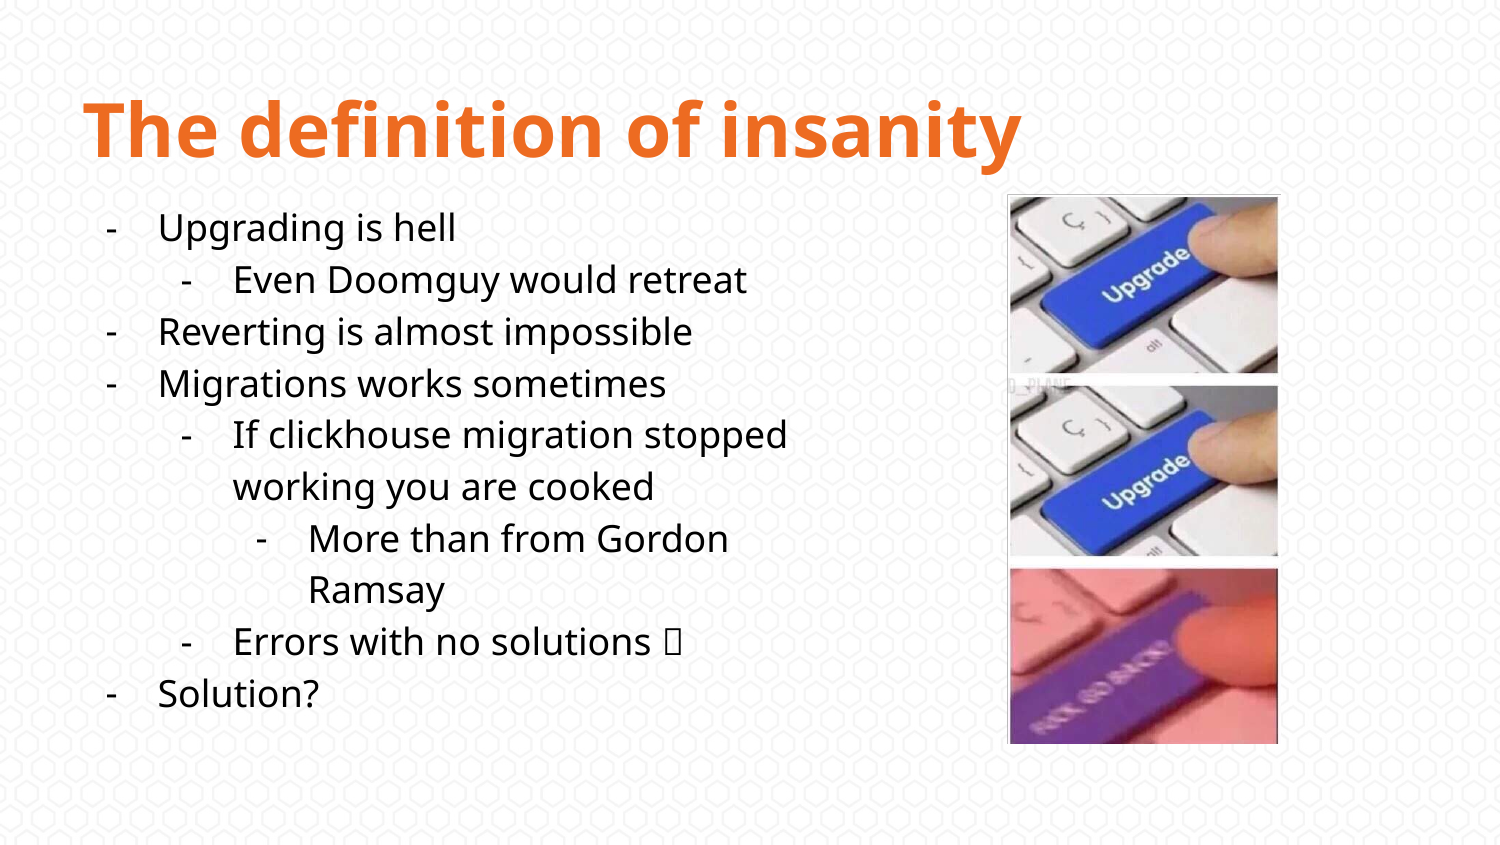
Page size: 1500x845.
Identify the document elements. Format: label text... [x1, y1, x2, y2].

list Upgrading is hell Even Doomguy would retreat Reverting is almost impossible Migrations works sometimes If clickhouse migration stopped working you are cooked More than from Gordon Ramsay Errors with no solutions 🤌 Solution? [82, 197, 711, 724]
picture [0, 0, 1500, 845]
text_box The definition of insanity [82, 82, 1391, 173]
